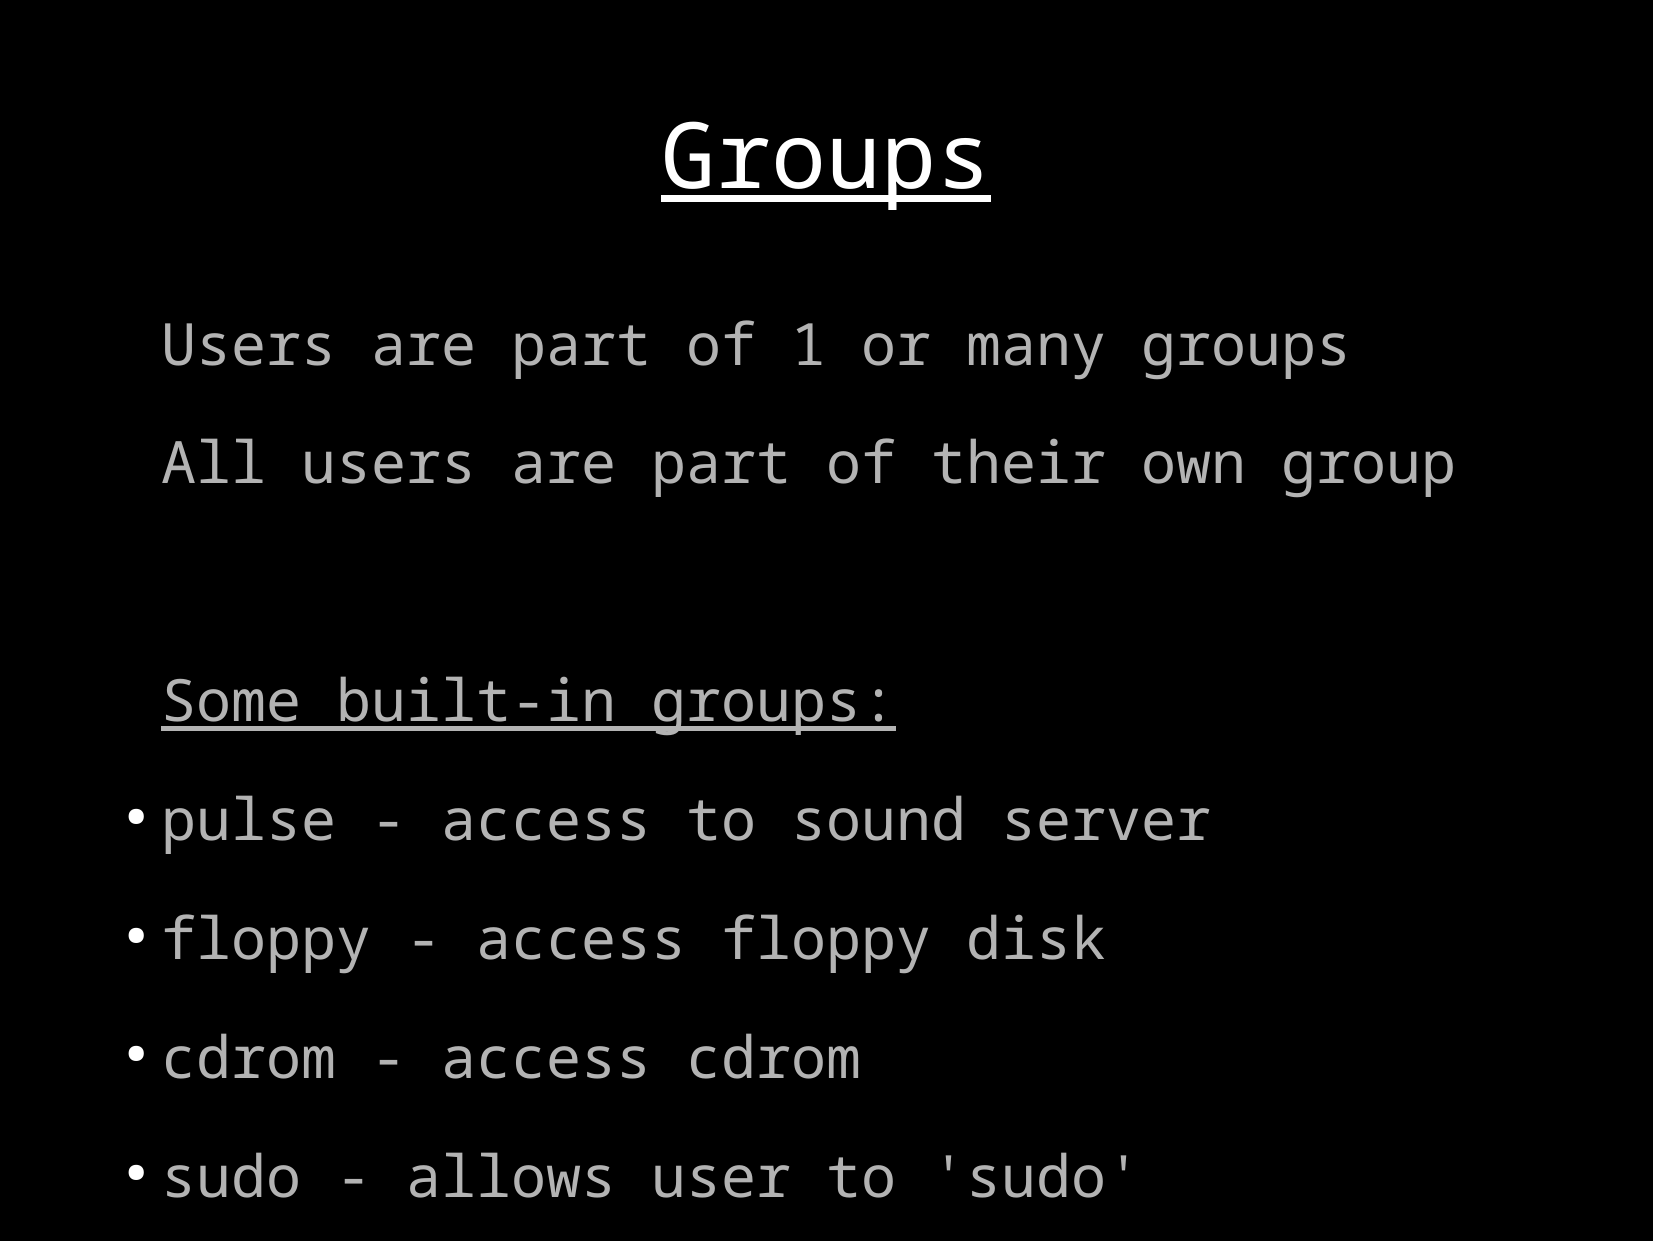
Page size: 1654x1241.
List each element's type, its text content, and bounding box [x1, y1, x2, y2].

title Groups [82, 49, 1571, 257]
table_header Users are part of 1 or many groups All users are part of their own group Some built-in groups: pulse - access to sound server floppy - access floppy disk cdrom - access cdrom sudo - allows user to 'sudo' www-data - access to webserver files [111, 255, 1531, 1241]
table_header [1531, 255, 1566, 1241]
